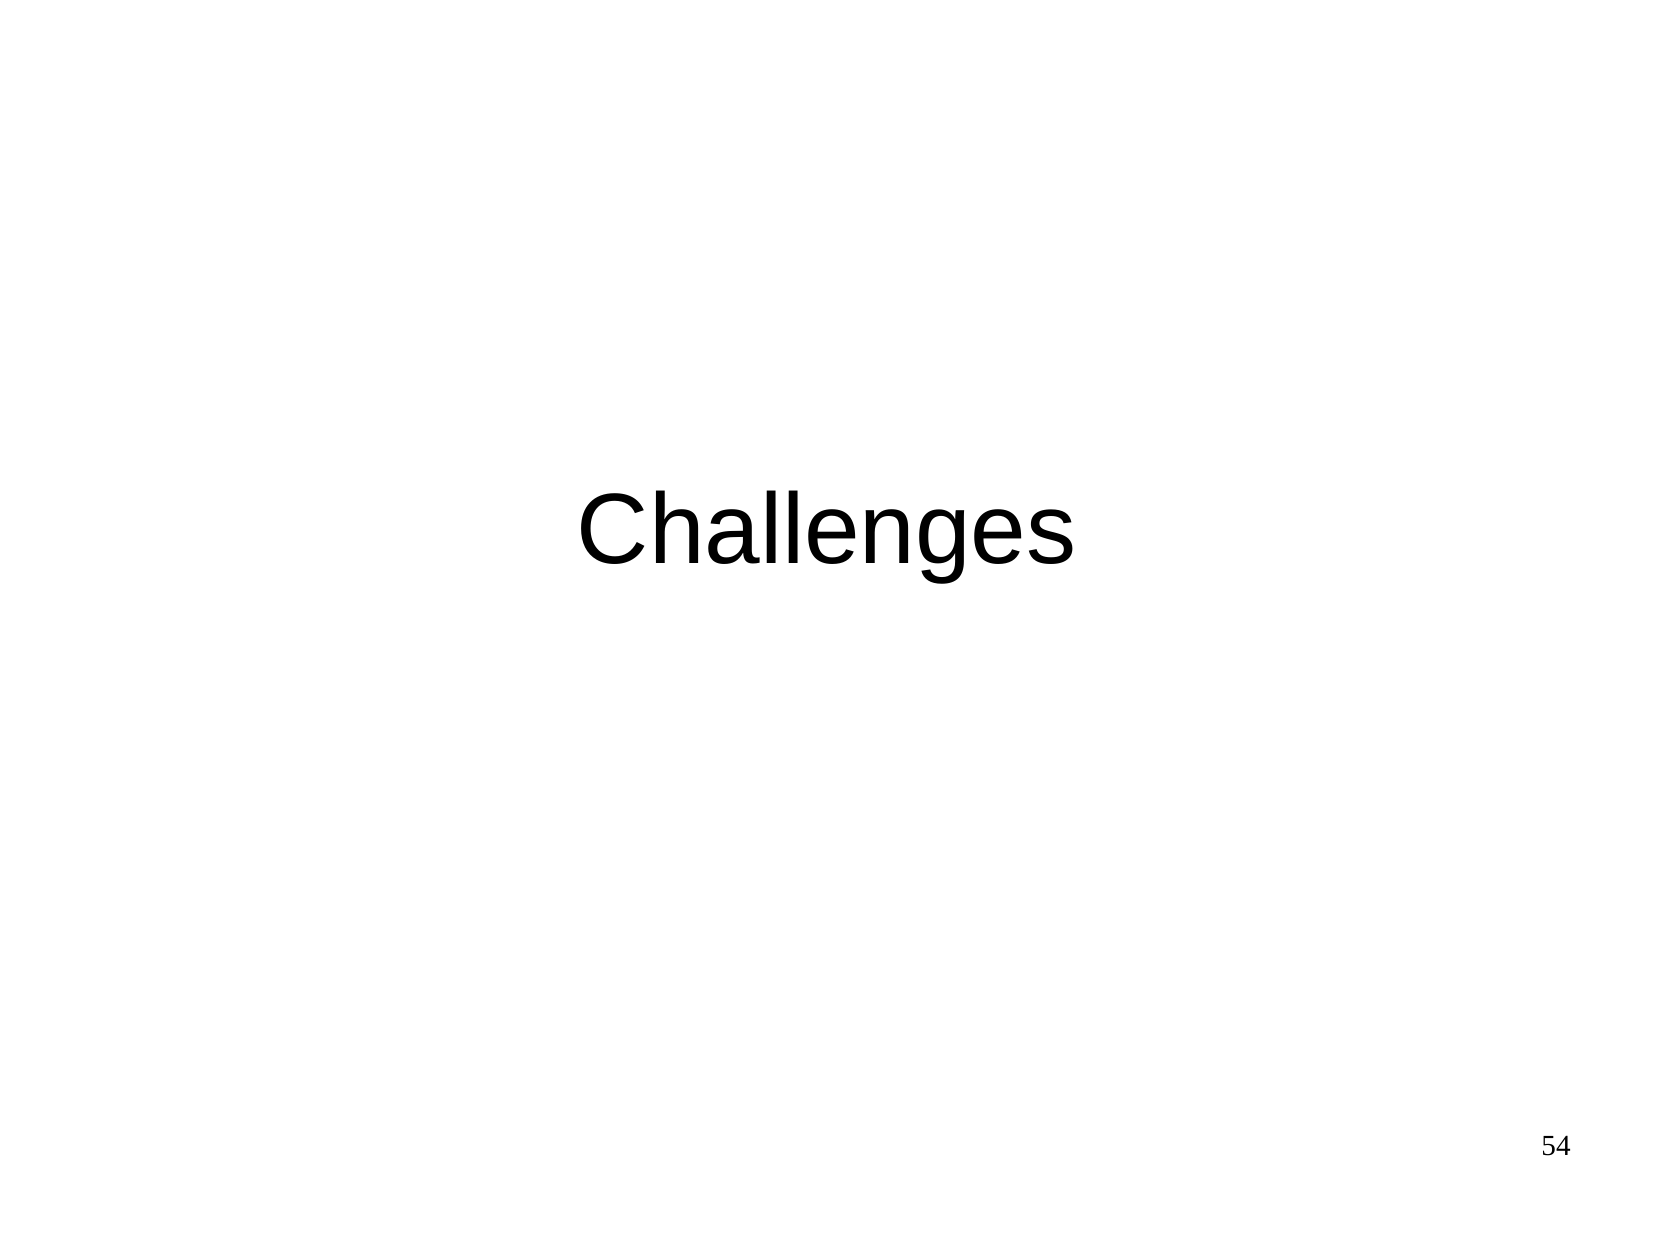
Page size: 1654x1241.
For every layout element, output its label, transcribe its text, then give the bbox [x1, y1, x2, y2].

subtitle Challenges [82, 49, 1571, 1010]
